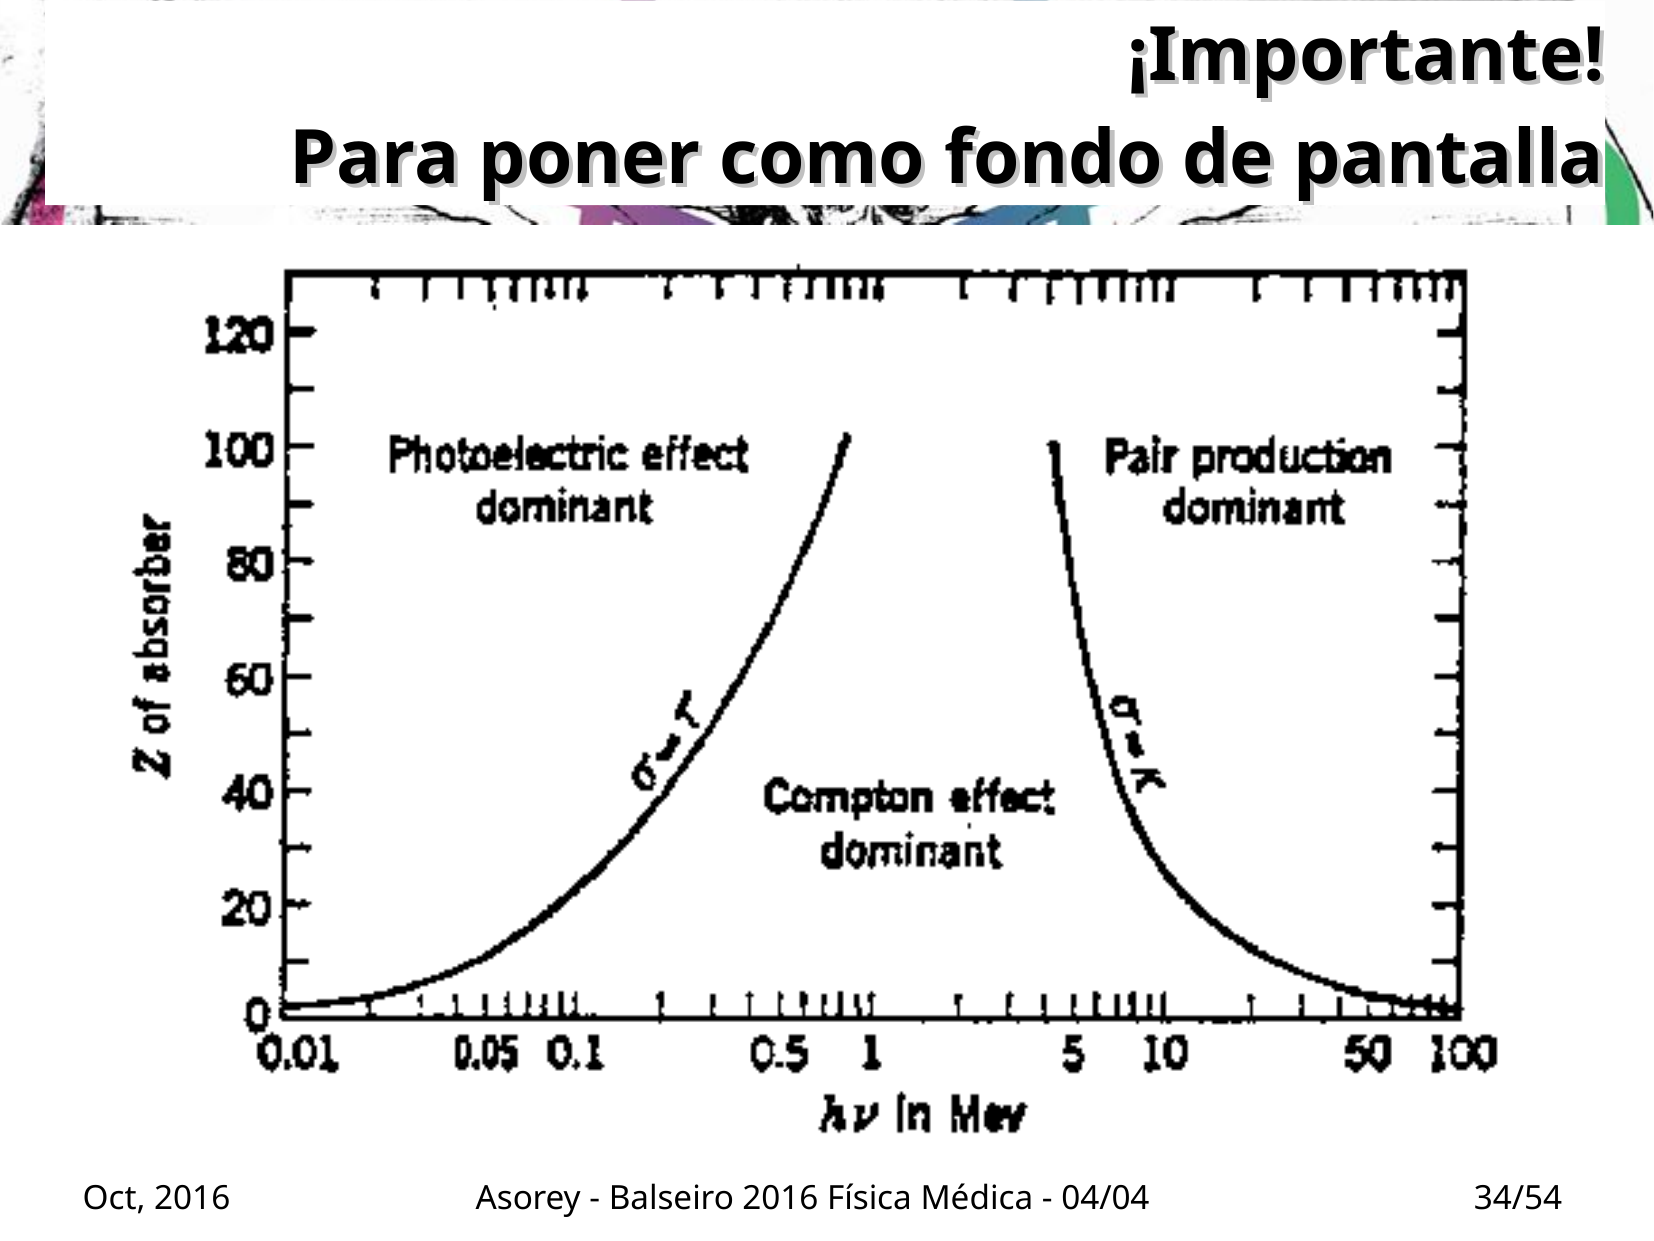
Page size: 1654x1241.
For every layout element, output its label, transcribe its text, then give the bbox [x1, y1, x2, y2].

title ¡Importante! Para poner como fondo de pantalla [45, 11, 1606, 195]
picture [0, 0, 1654, 225]
picture [79, 254, 1571, 1156]
